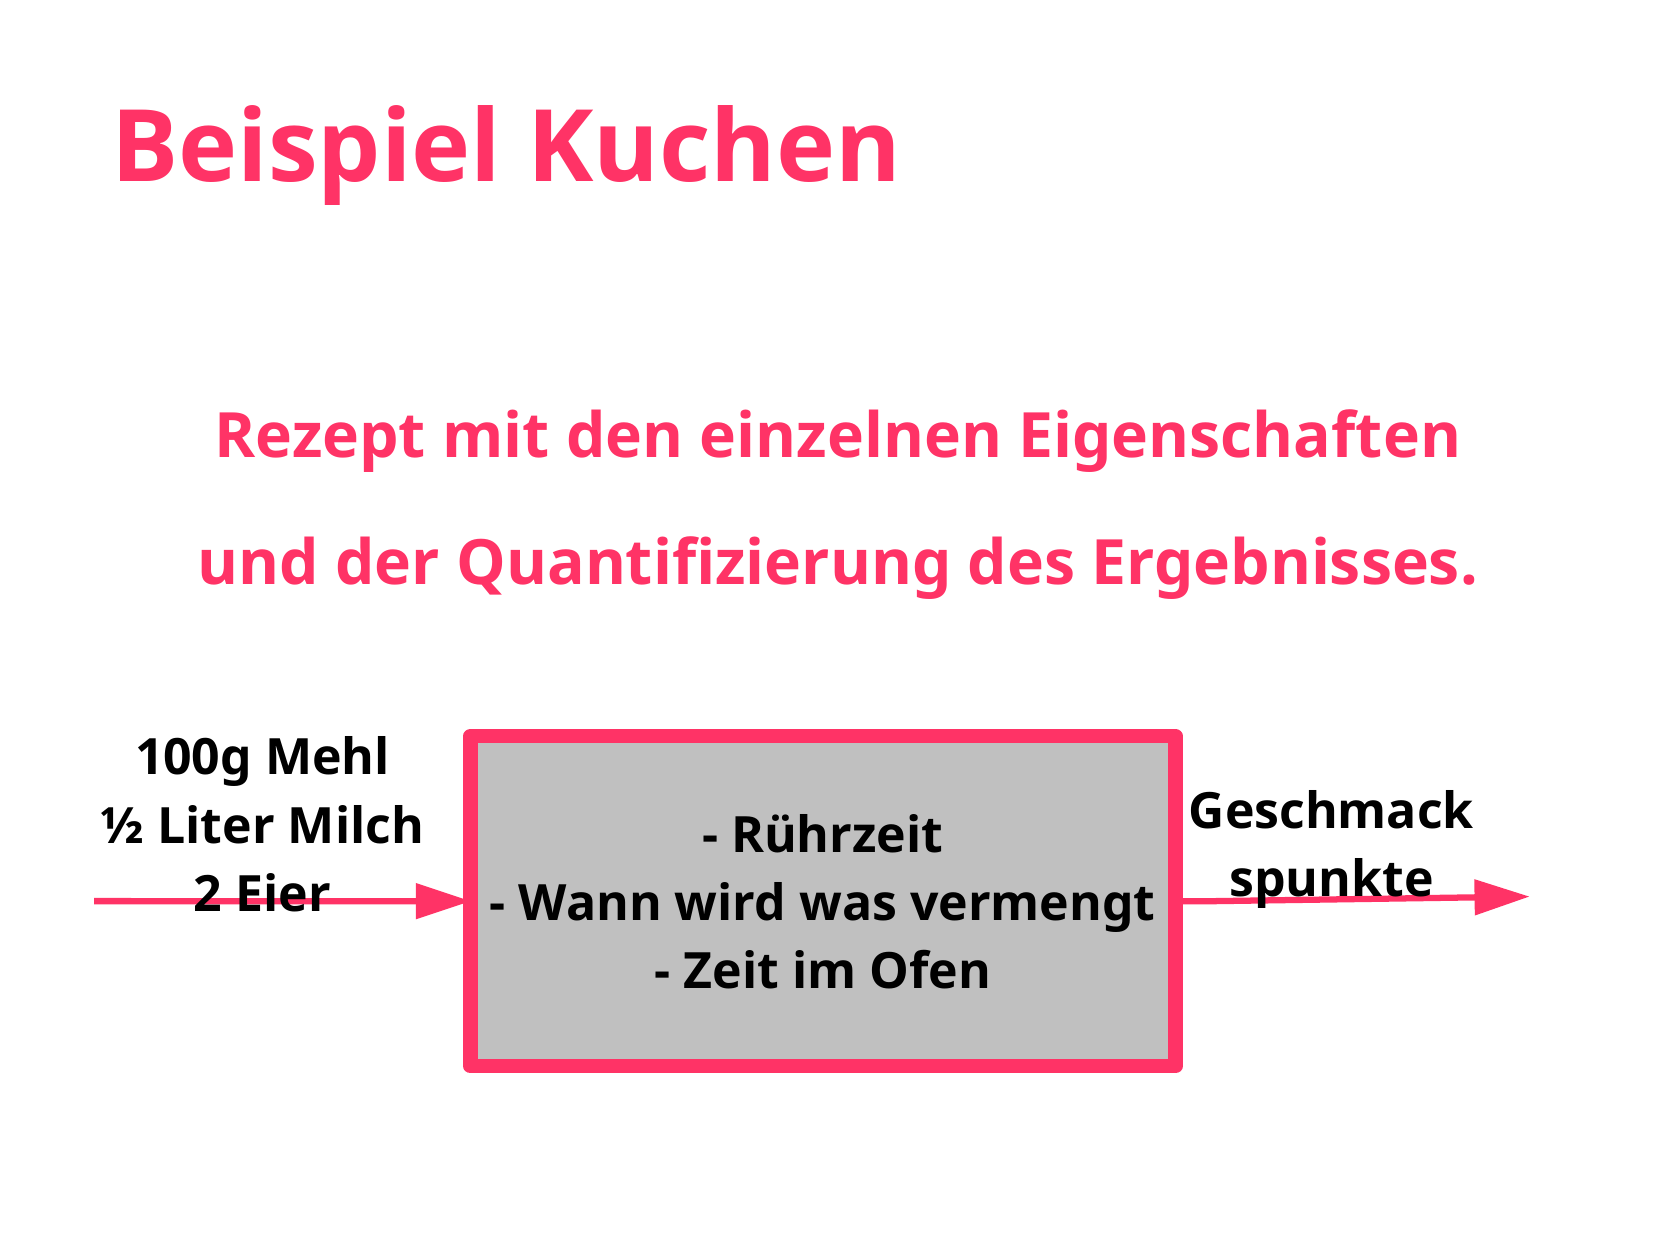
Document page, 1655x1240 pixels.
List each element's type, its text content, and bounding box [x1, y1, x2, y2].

title Rezept mit den einzelnen Eigenschaften und der Quantifizierung des Ergebnisses. [123, 335, 1519, 616]
text_box - Rührzeit - Wann wird was vermengt - Zeit im Ofen [470, 736, 1176, 1067]
text_box 100g Mehl ½ Liter Milch 2 Eier [75, 714, 451, 898]
text_box Beispiel Kuchen [96, 67, 1447, 195]
text_box Geschmackspunkte [1173, 767, 1489, 895]
